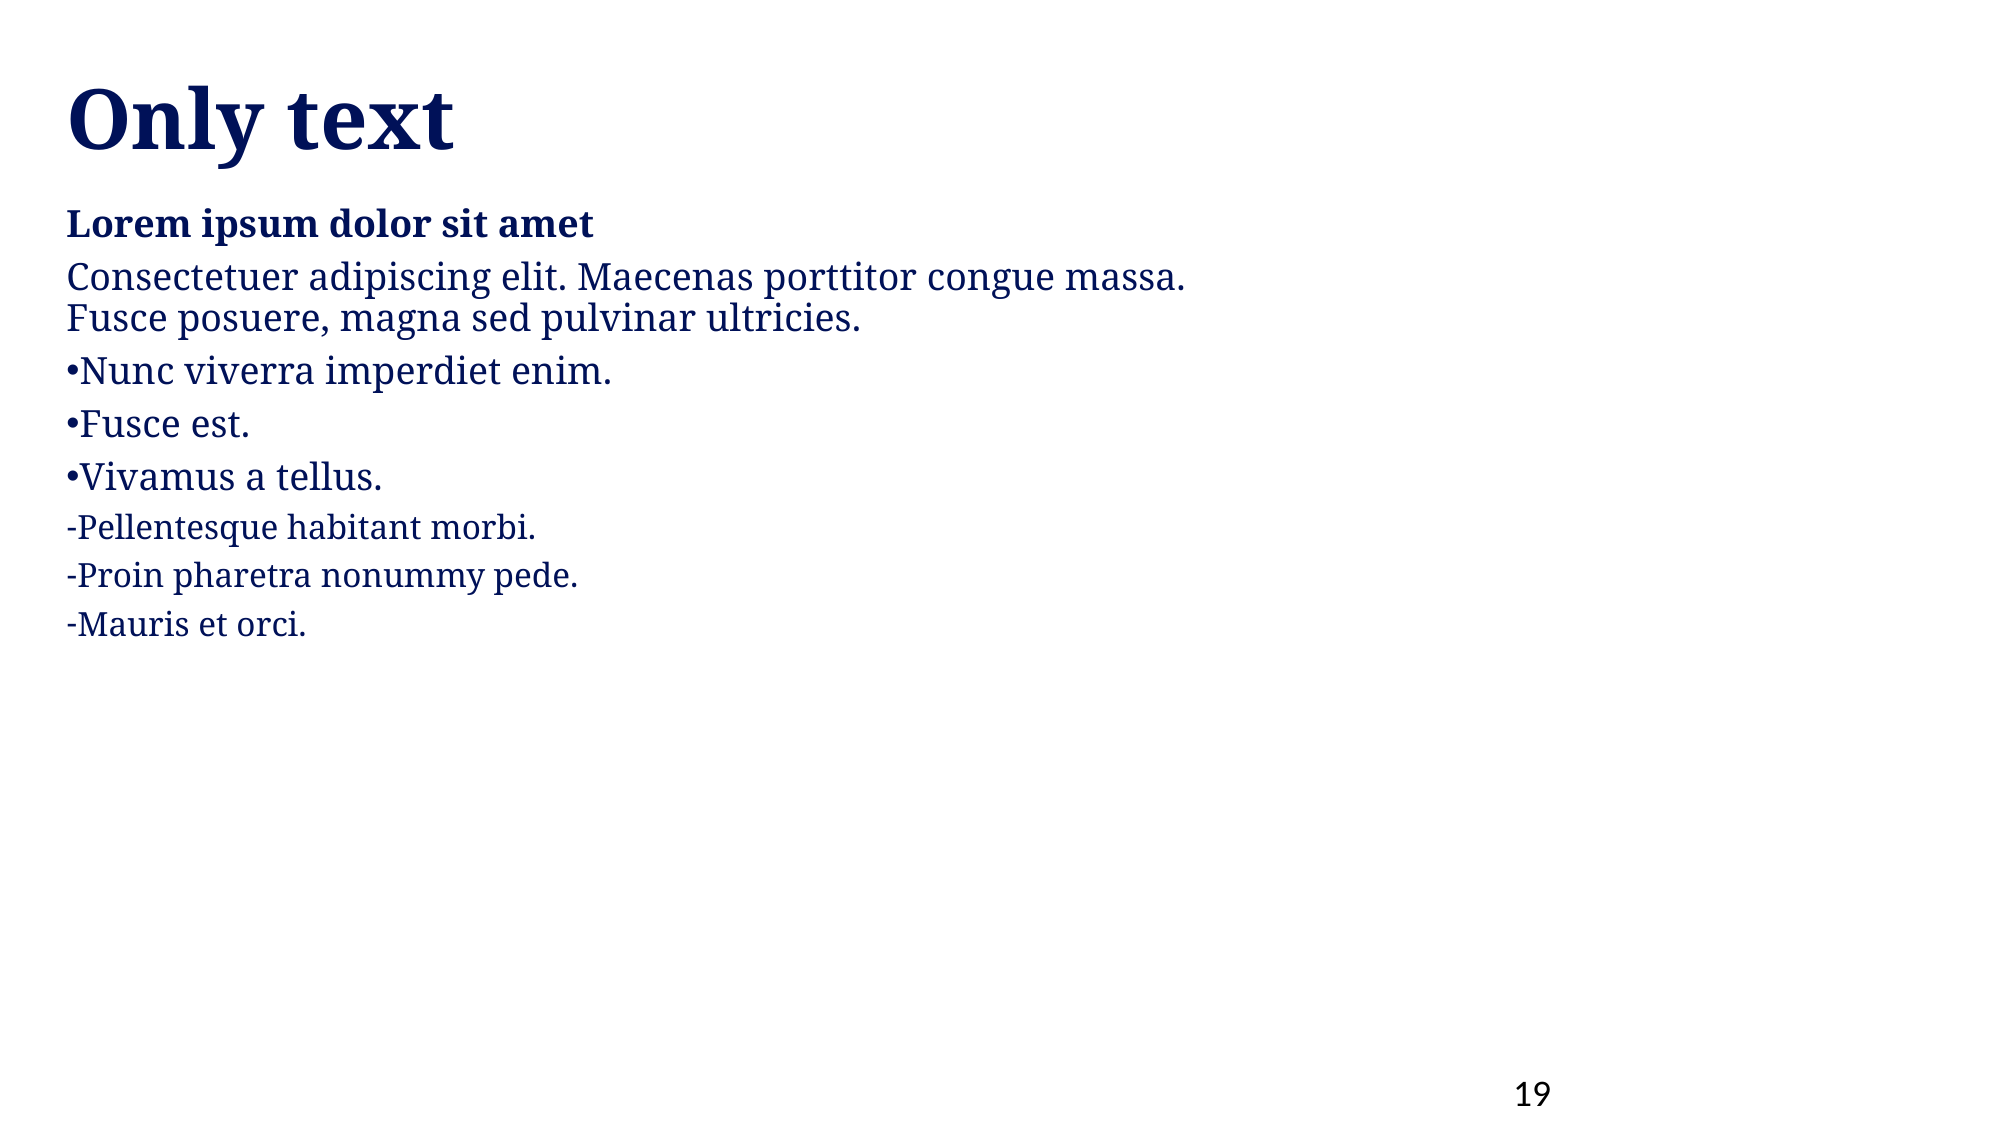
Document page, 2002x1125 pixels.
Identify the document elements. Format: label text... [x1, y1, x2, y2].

title Only text [66, 66, 1935, 138]
list Lorem ipsum dolor sit amet Consectetuer adipiscing elit. Maecenas porttitor congue massa. Fusce posuere, magna sed pulvinar ultricies. Nunc viverra imperdiet enim. Fusce est. Vivamus a tellus. Pellentesque habitant morbi. Proin pharetra nonummy pede. Mauris et orci. [66, 205, 1935, 993]
text_box 19 [1498, 1061, 1949, 1122]
